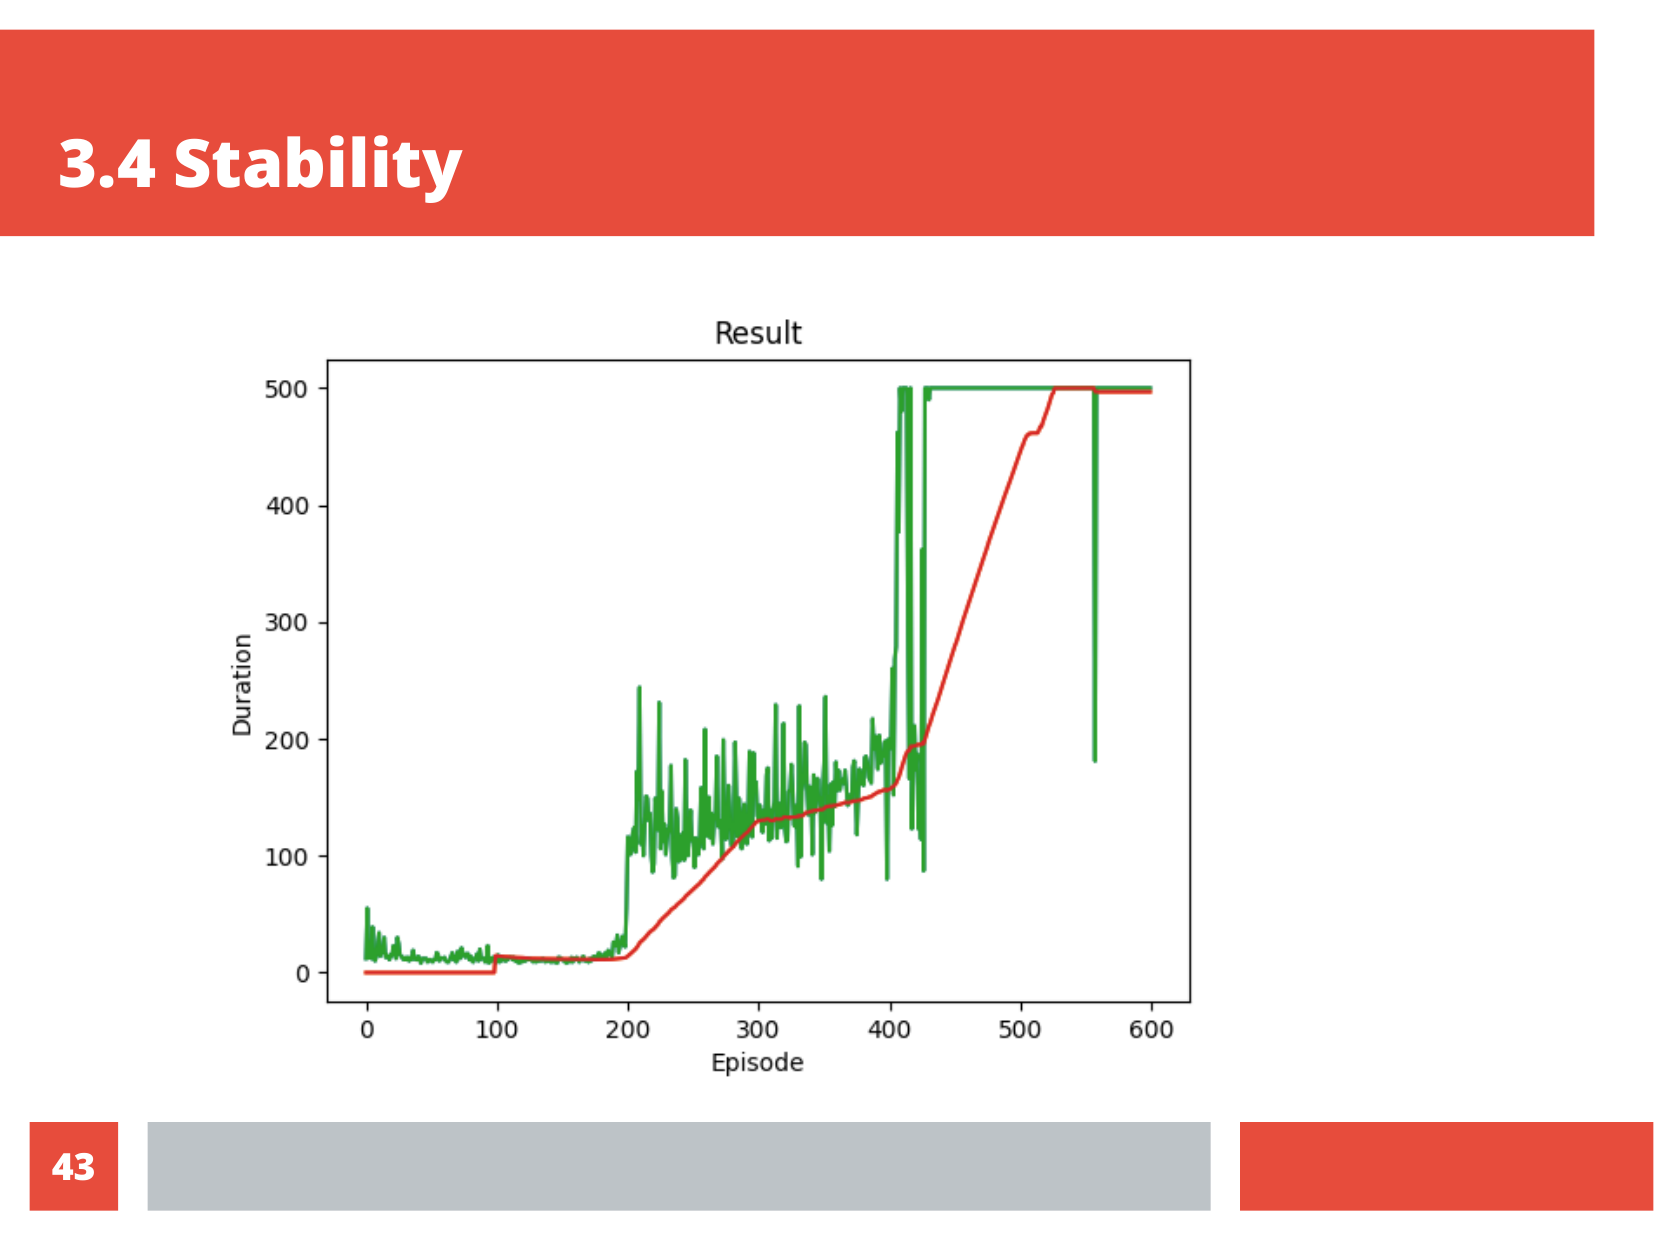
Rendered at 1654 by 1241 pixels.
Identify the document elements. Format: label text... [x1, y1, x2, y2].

title 3.4 Stability [59, 59, 1595, 207]
picture [188, 259, 1301, 1094]
